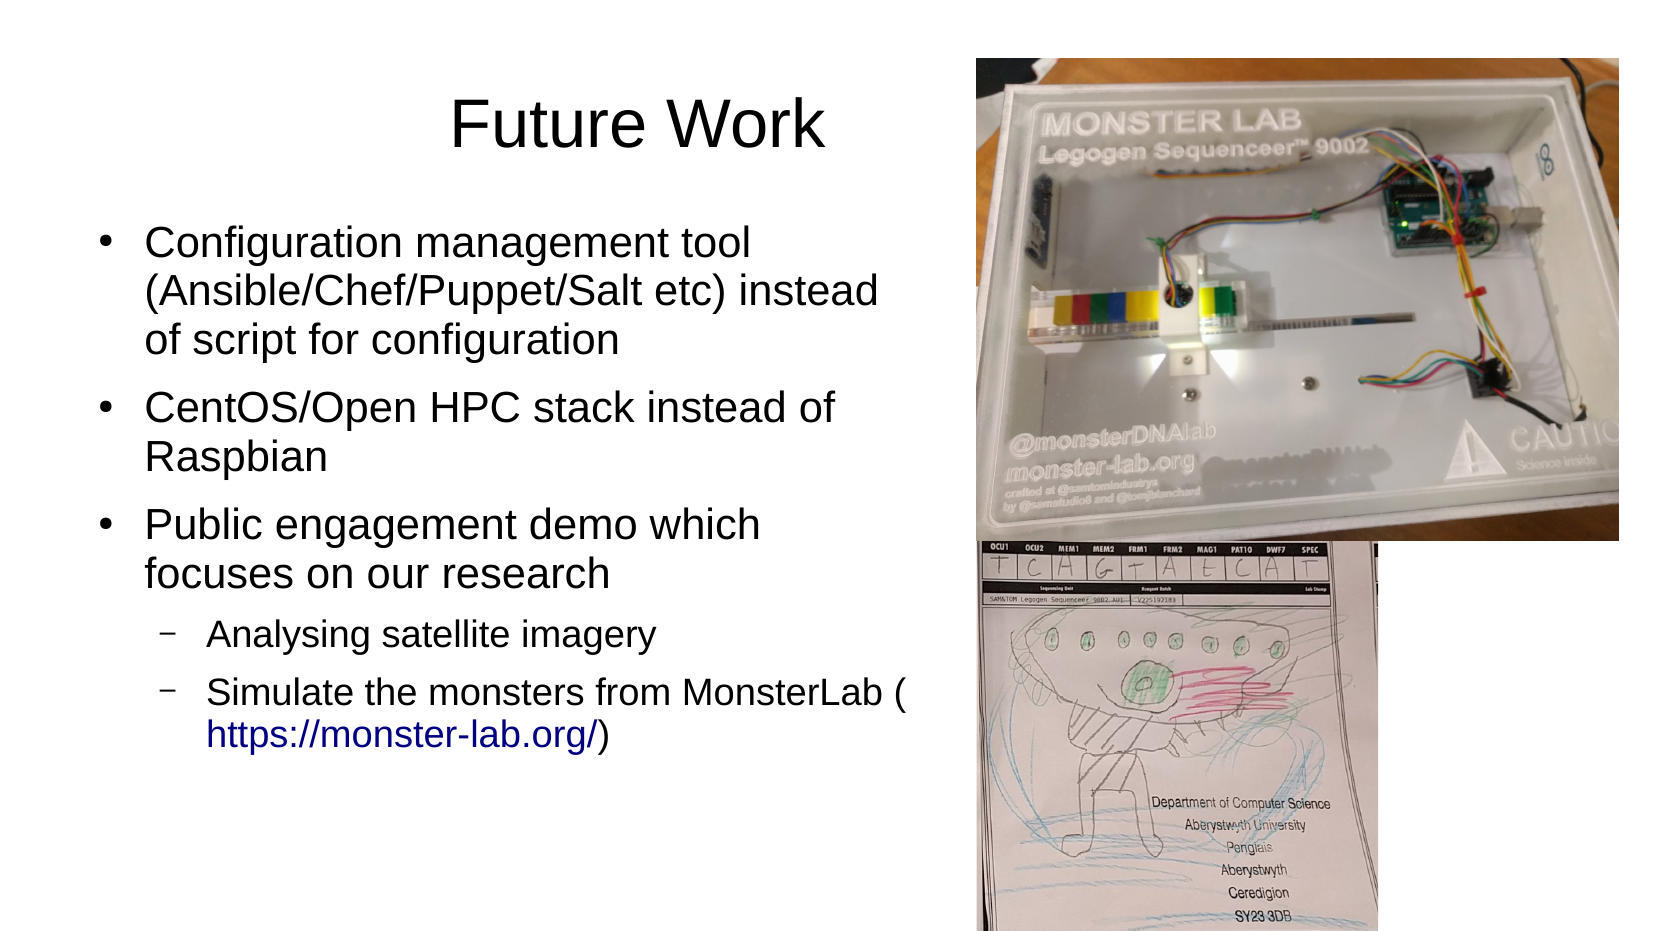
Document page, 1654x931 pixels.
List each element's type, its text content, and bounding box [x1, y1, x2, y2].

picture [976, 58, 1619, 931]
title Future Work [23, 45, 1252, 201]
list Configuration management tool (Ansible/Chef/Puppet/Salt etc) instead of script for configuration CentOS/Open HPC stack instead of Raspbian Public engagement demo which focuses on our research Analysing satellite imagery Simulate the monsters from MonsterLab (https://monster-lab.org/) [82, 217, 910, 758]
